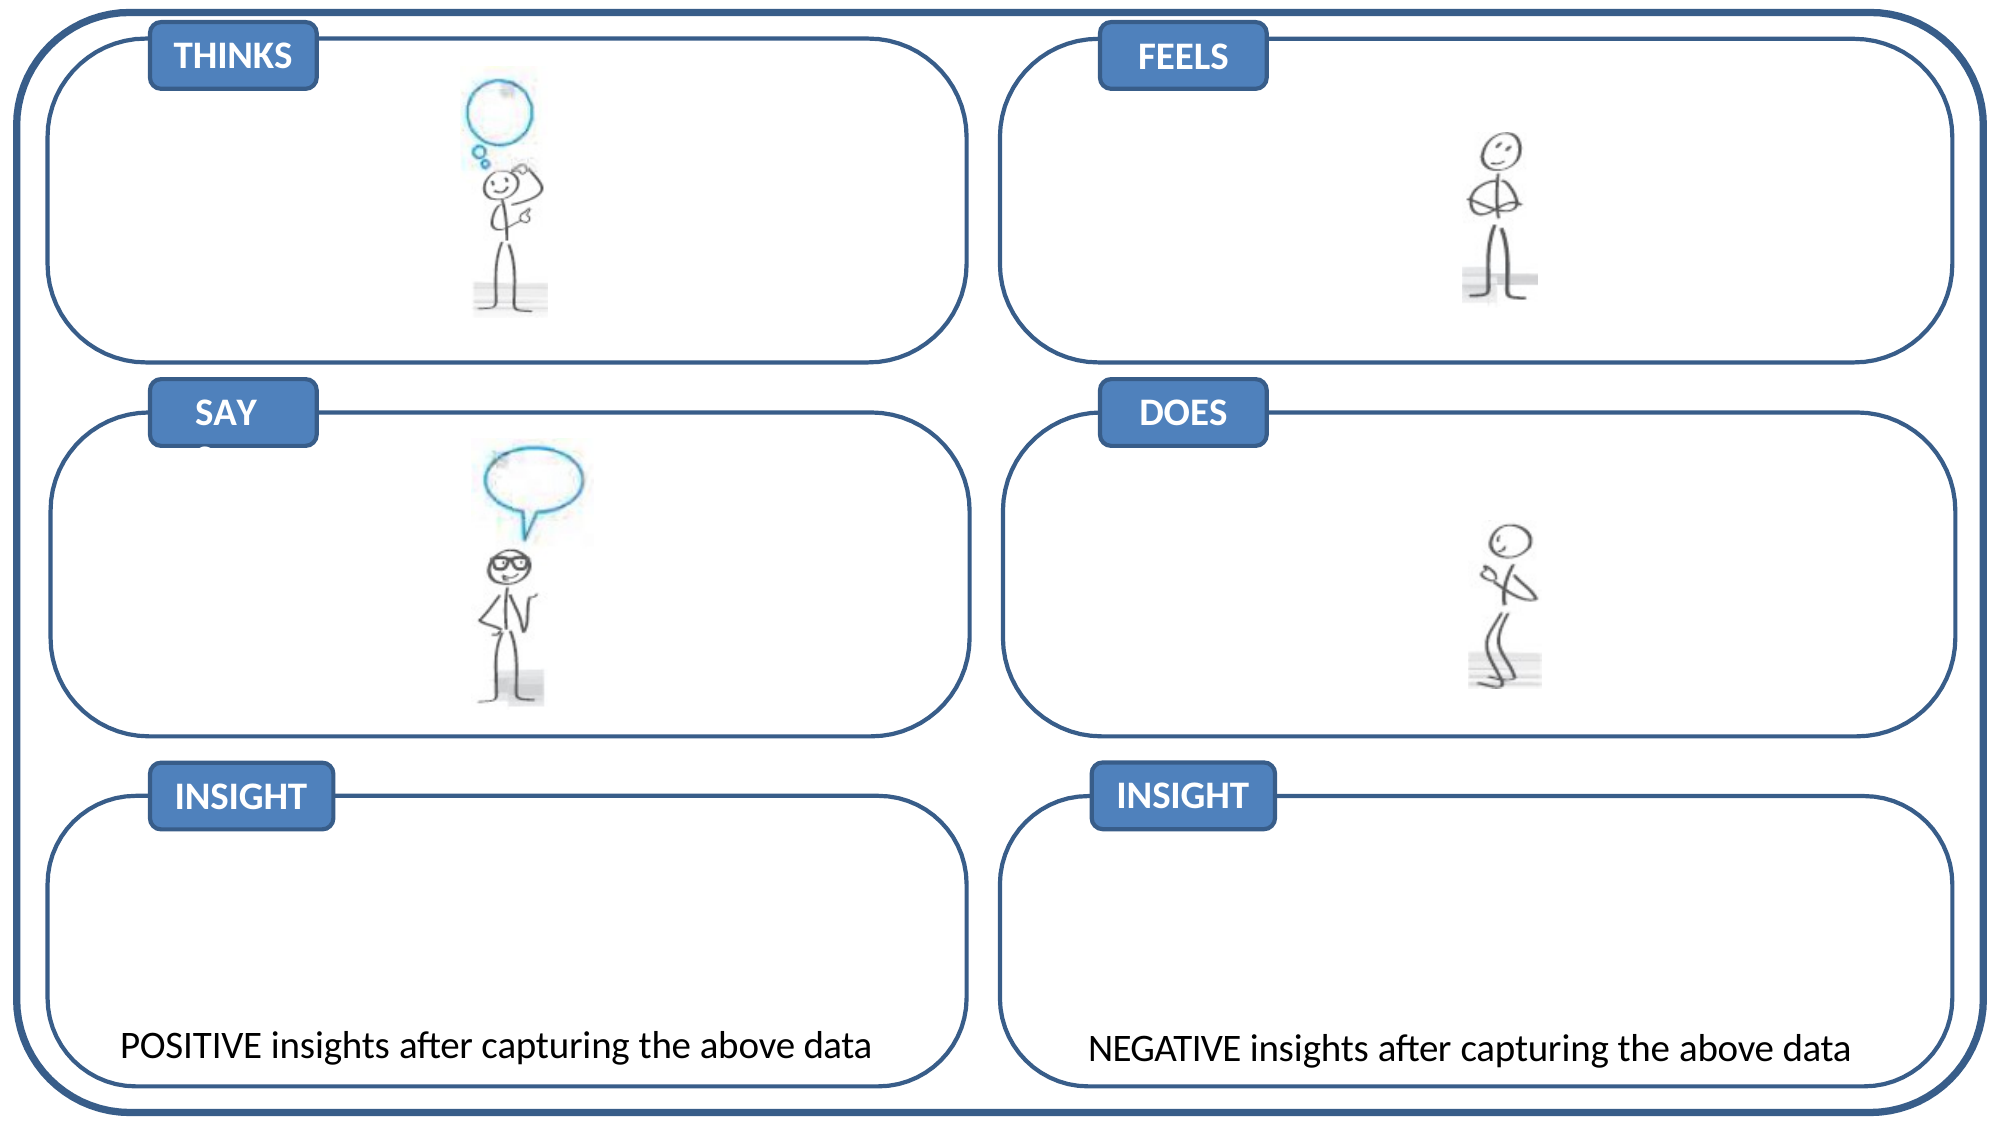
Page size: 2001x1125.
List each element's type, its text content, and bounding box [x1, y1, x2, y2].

text_box [1103, 382, 1264, 443]
text_box NEGATIVE insights after capturing the above data [1085, 1019, 1868, 1070]
text_box INSIGHT [171, 767, 312, 818]
text_box [1094, 765, 1272, 827]
text_box SAYS [192, 383, 275, 434]
text_box THINKS [170, 26, 296, 77]
text_box [1103, 25, 1264, 86]
picture [460, 66, 548, 318]
picture [471, 438, 594, 710]
text_box DOES [1136, 383, 1231, 434]
text_box POSITIVE insights after capturing the above data [117, 1017, 886, 1068]
picture [1462, 132, 1538, 308]
text_box INSIGHT [1113, 767, 1254, 818]
text_box [153, 382, 314, 443]
picture [1468, 520, 1542, 689]
title FEELS [1135, 27, 1232, 78]
text_box [153, 765, 331, 827]
